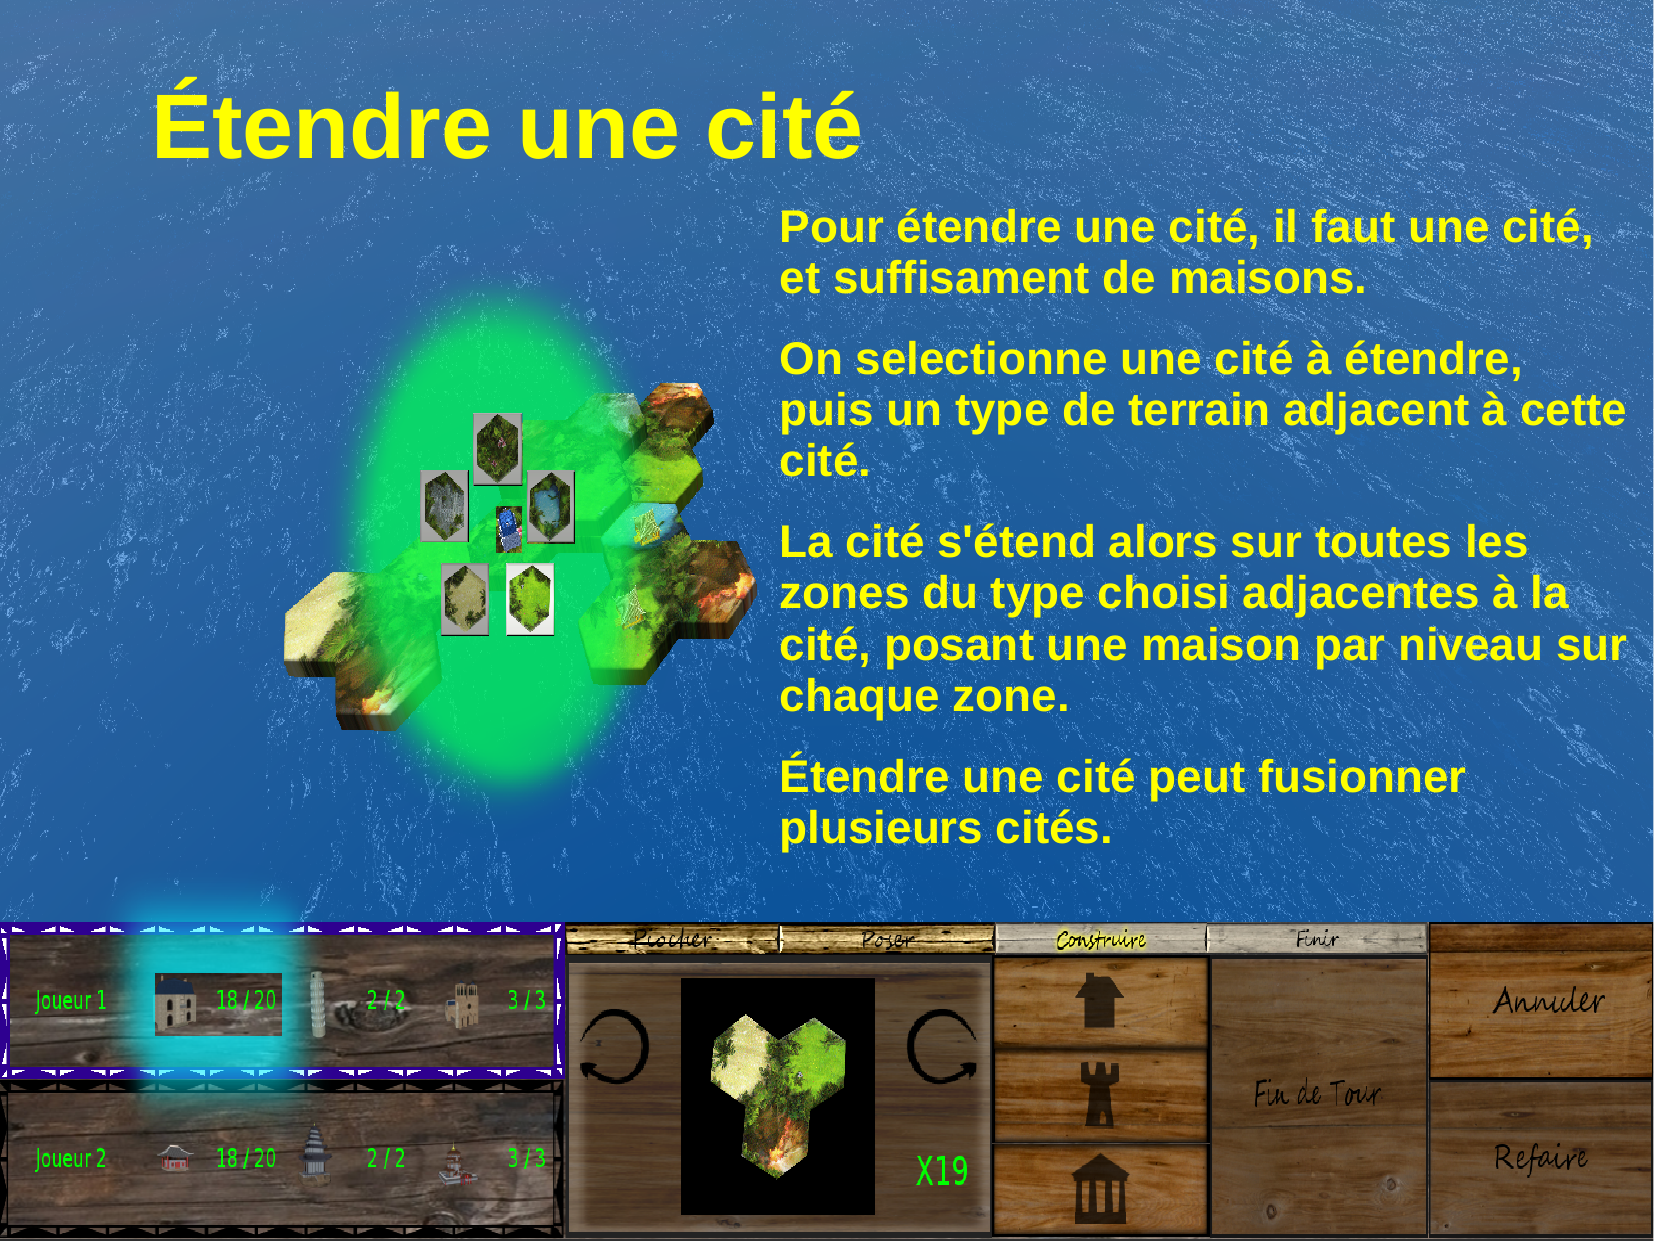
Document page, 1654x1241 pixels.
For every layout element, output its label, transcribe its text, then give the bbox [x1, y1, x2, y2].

list Pour étendre une cité, il faut une cité, et suffisament de maisons. On selectionne une cité à étendre, puis un type de terrain adjacent à cette cité. La cité s'étend alors sur toutes les zones du type choisi adjacentes à la cité, posant une maison par niveau sur chaque zone. Étendre une cité peut fusionner plusieurs cités. [708, 200, 1630, 921]
picture [0, 0, 1654, 1241]
title Étendre une cité [0, 23, 1252, 231]
